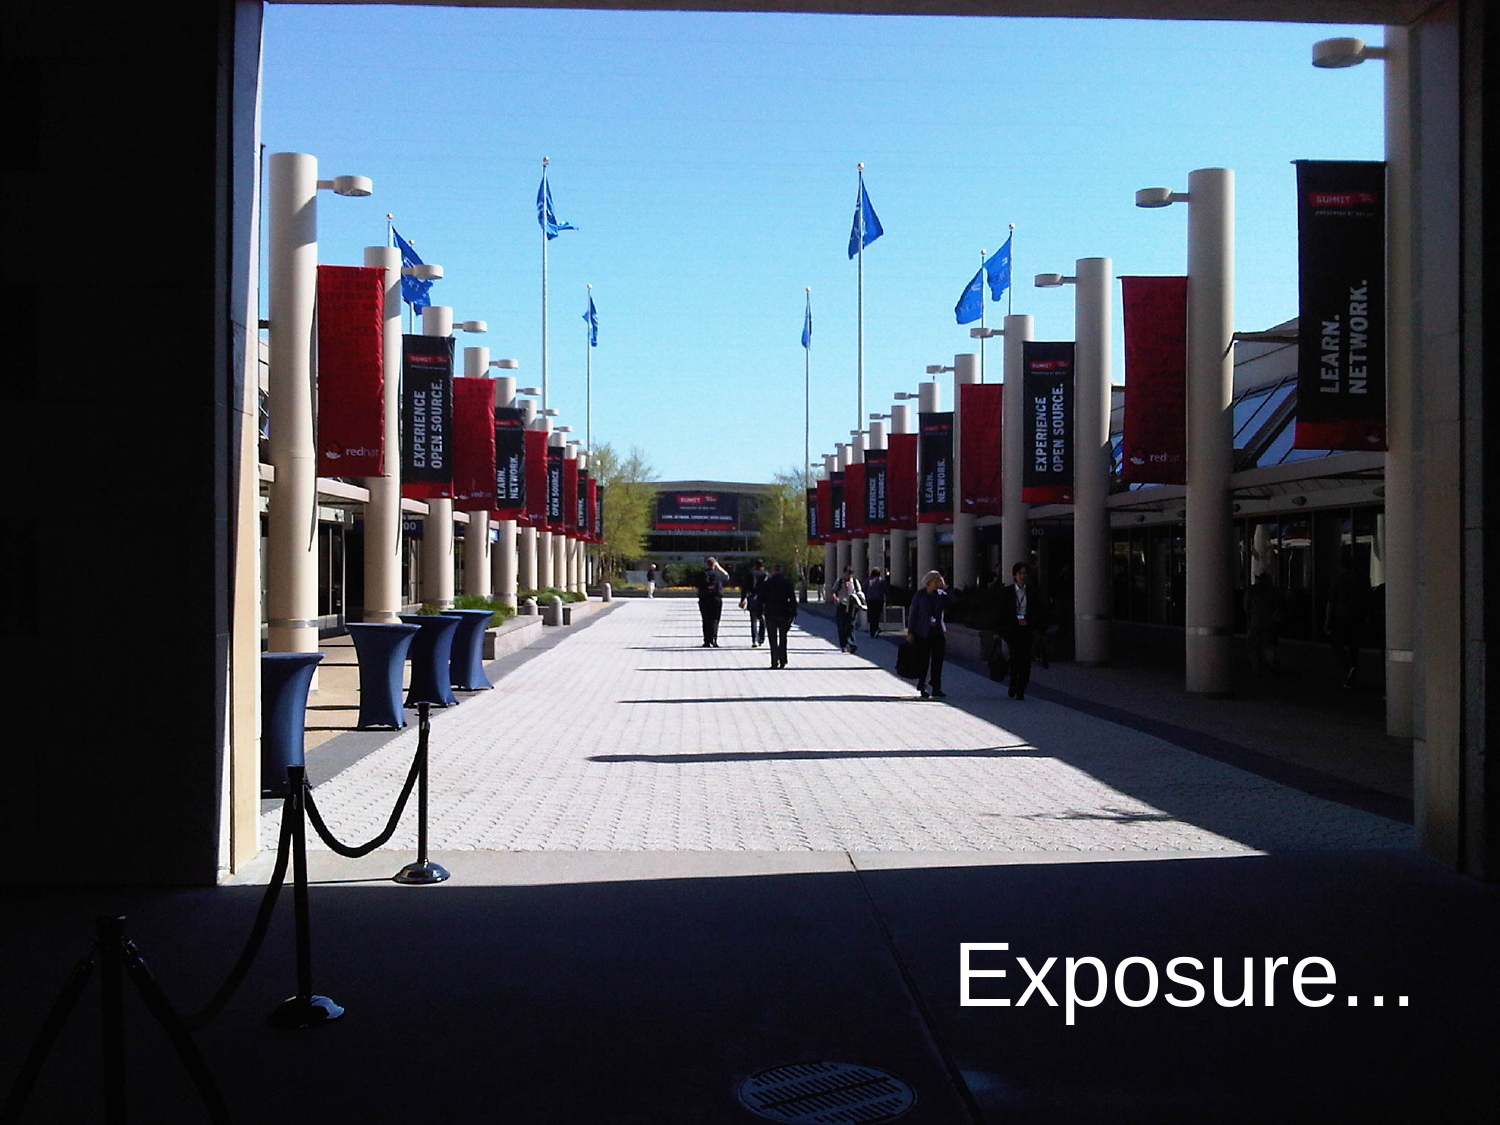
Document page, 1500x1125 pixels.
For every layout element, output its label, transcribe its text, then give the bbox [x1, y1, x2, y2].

title Exposure... [548, 852, 1500, 1088]
picture [0, 0, 1500, 1125]
